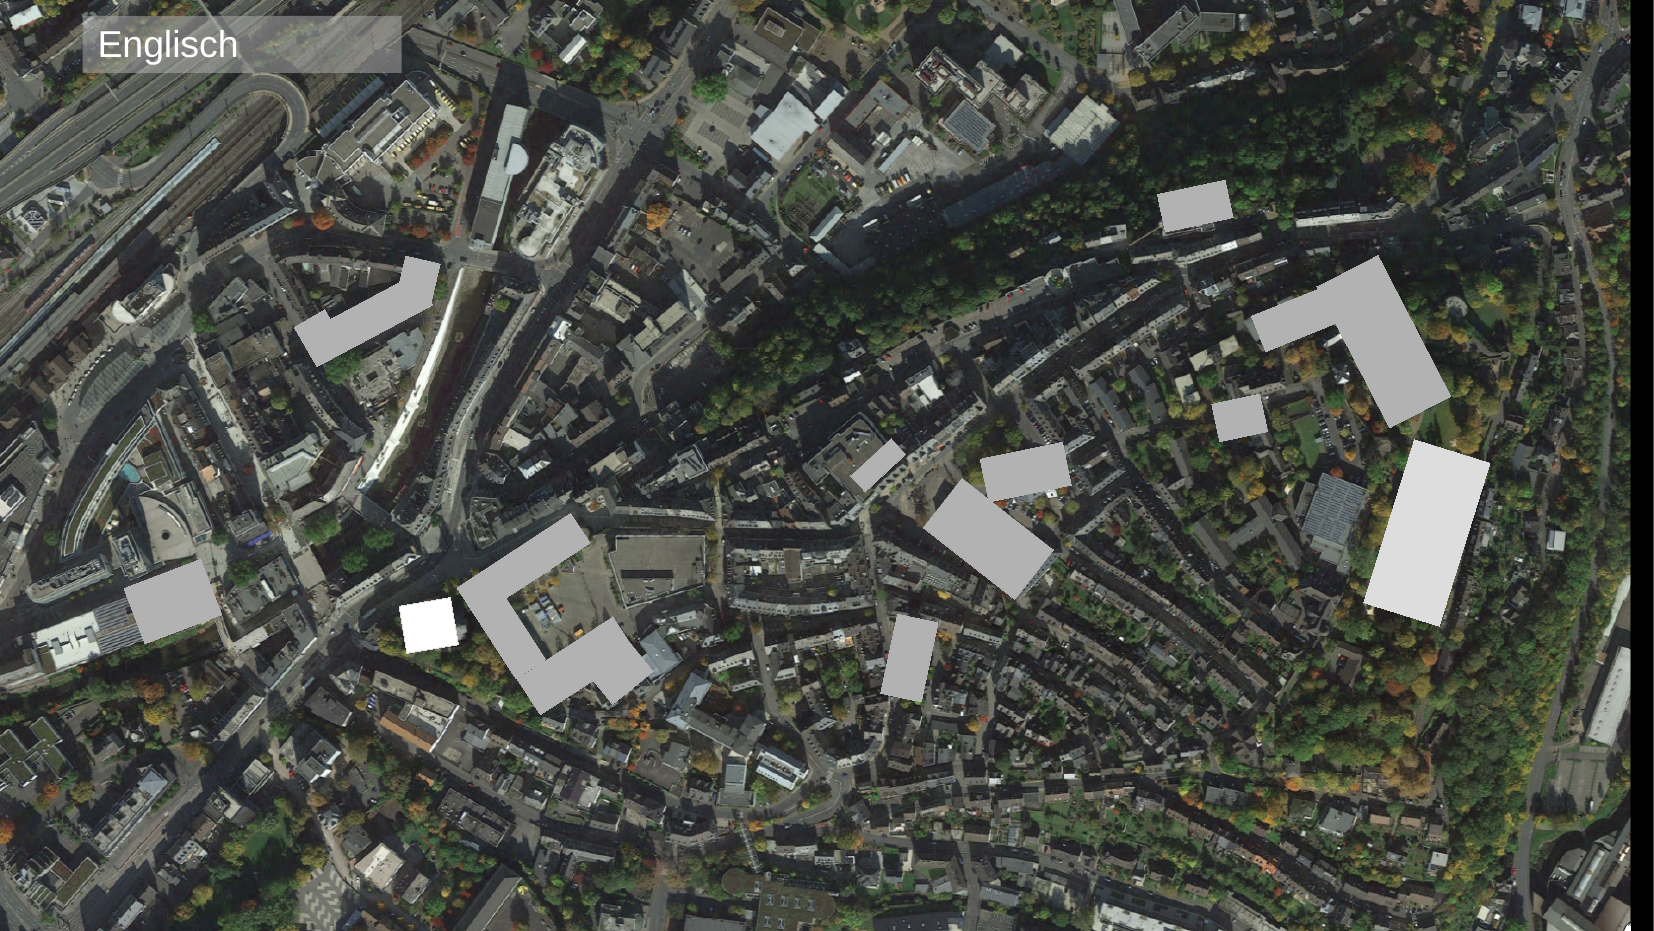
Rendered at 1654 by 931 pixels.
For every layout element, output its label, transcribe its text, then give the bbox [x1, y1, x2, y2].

text_box [457, 513, 654, 715]
text_box [294, 256, 441, 367]
text_box [399, 597, 459, 654]
text_box [1157, 180, 1234, 232]
text_box [1363, 439, 1490, 627]
text_box [923, 442, 1072, 600]
text_box [880, 614, 938, 702]
text_box [1211, 394, 1268, 442]
text_box [124, 559, 222, 644]
text_box [1251, 255, 1451, 428]
text_box Englisch [82, 15, 402, 73]
picture [0, 0, 1654, 931]
text_box [850, 438, 906, 492]
